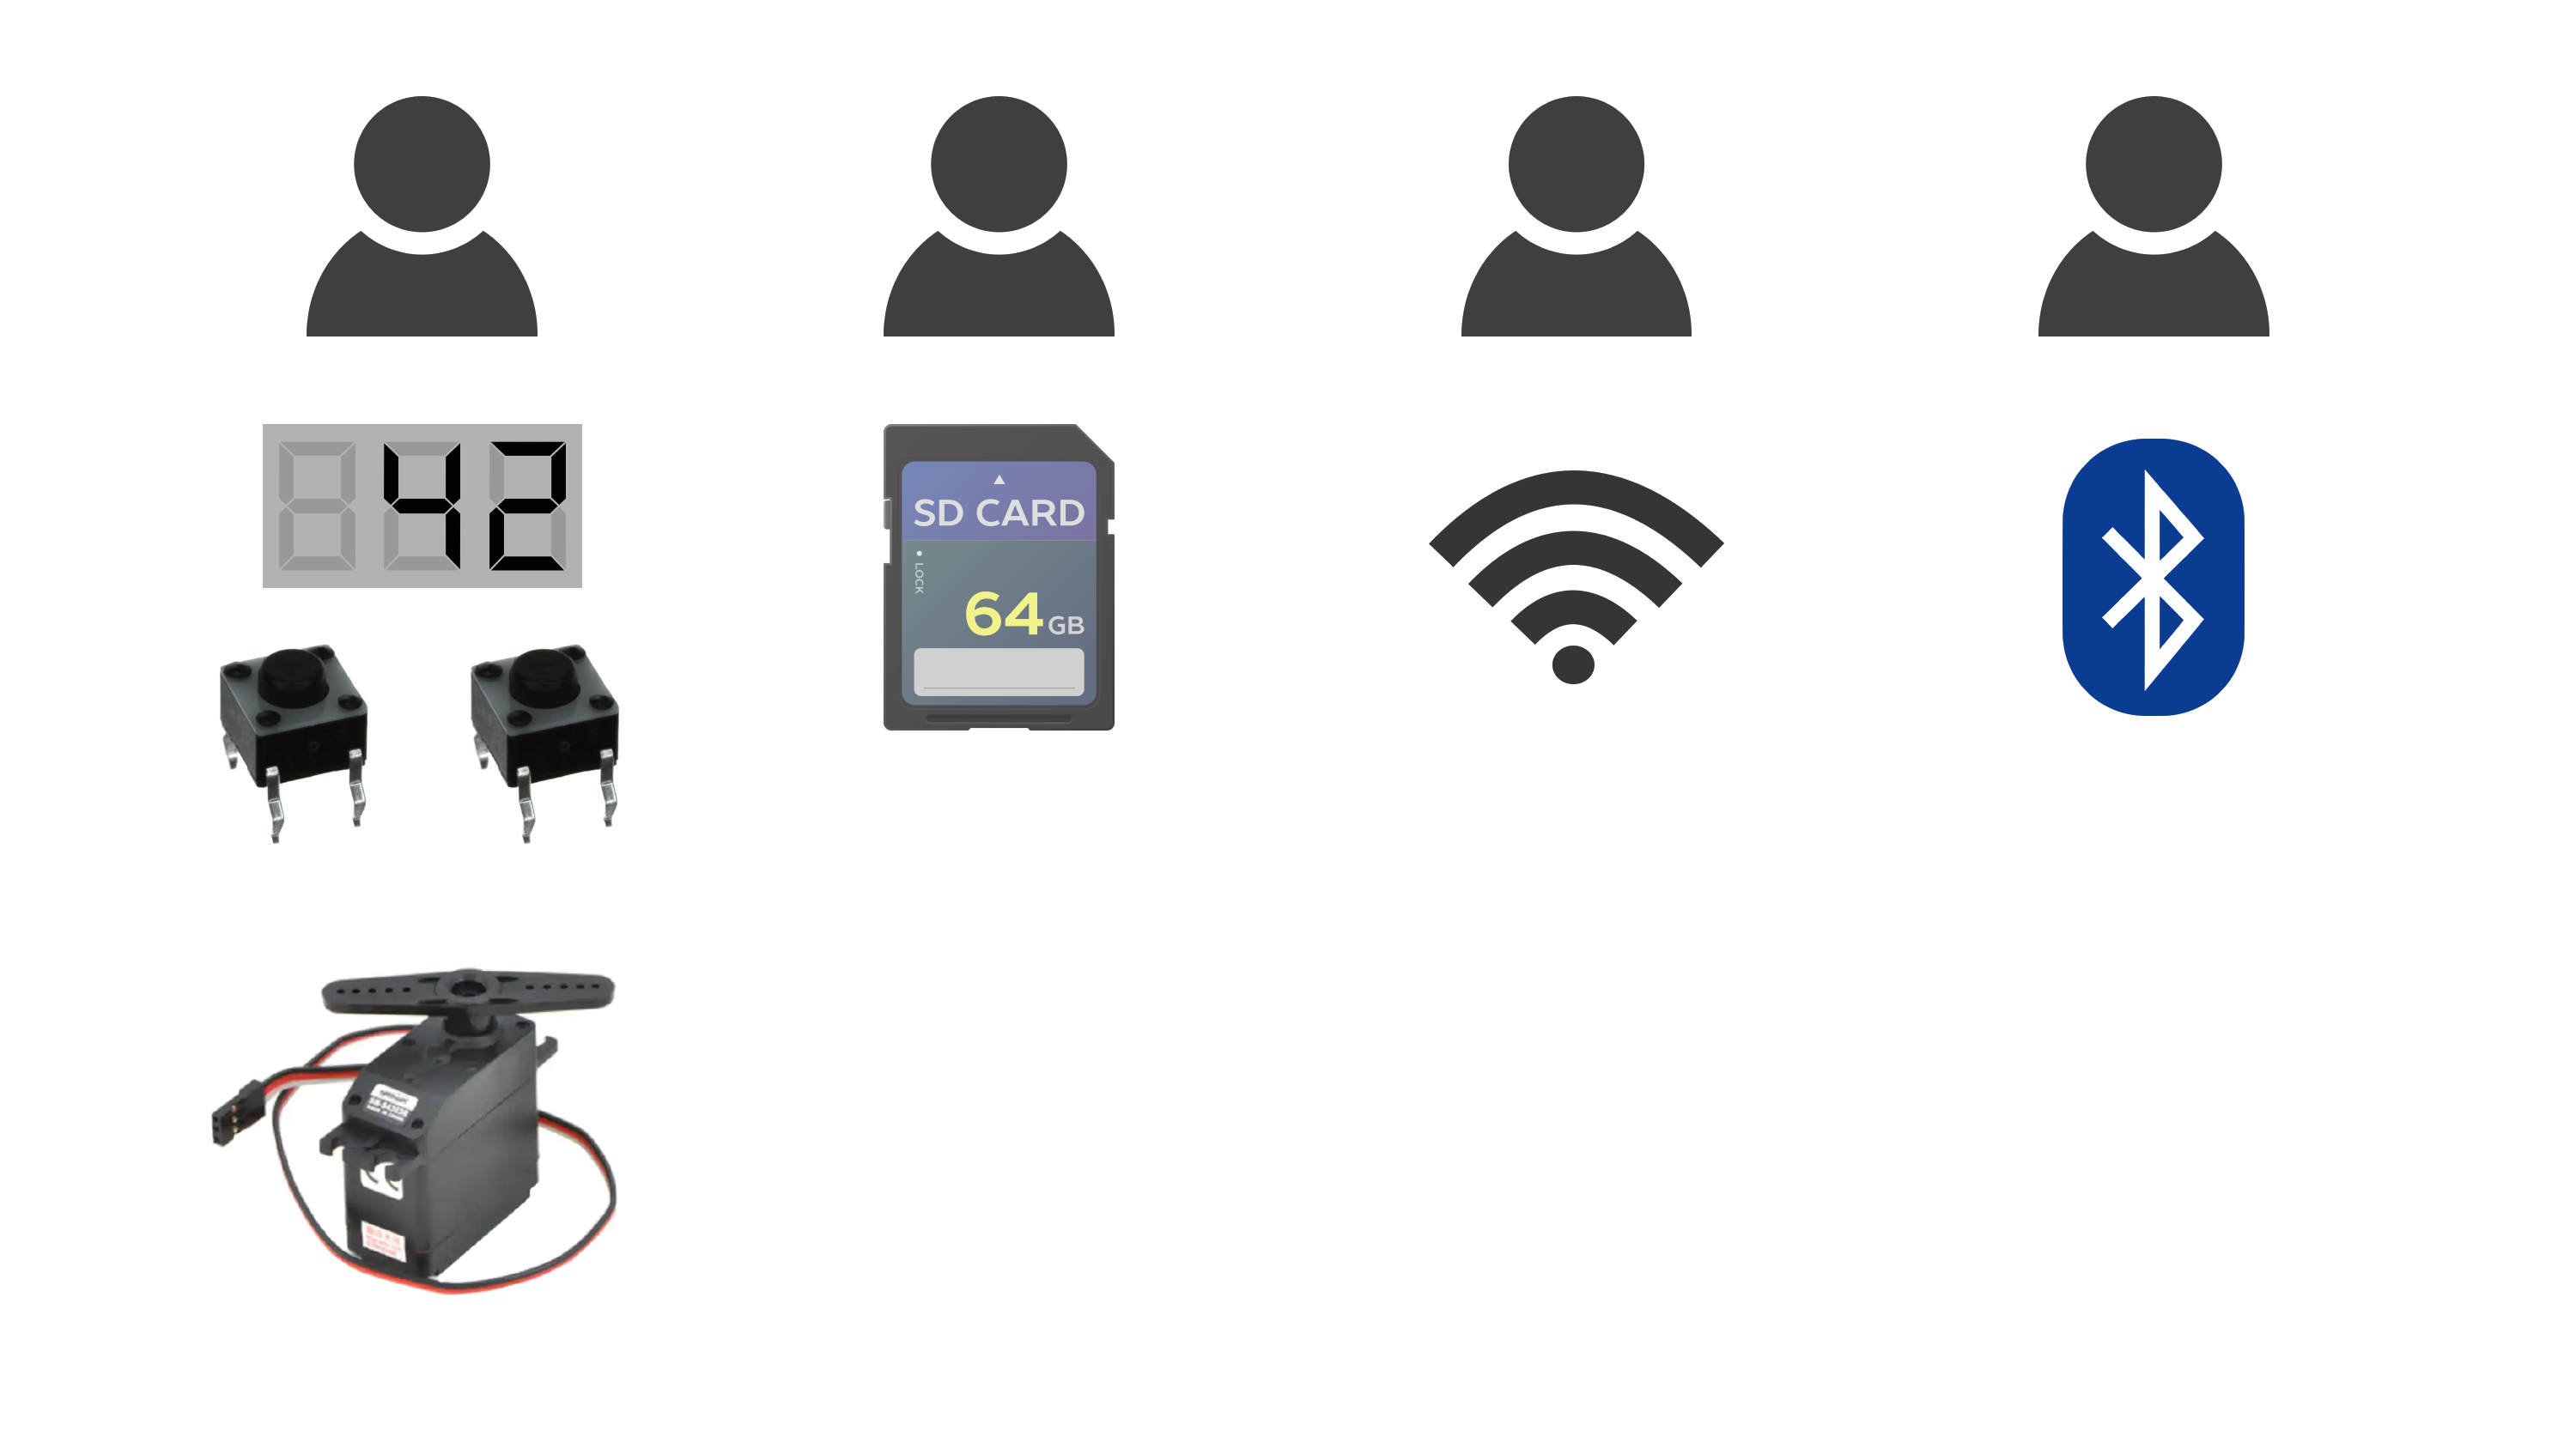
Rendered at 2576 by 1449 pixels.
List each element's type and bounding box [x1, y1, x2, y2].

picture [263, 424, 582, 588]
picture [2063, 439, 2245, 716]
picture [2038, 96, 2269, 336]
picture [1461, 96, 1692, 336]
picture [185, 628, 408, 852]
picture [436, 628, 659, 852]
picture [1429, 470, 1724, 684]
picture [884, 424, 1115, 731]
picture [185, 896, 659, 1370]
picture [884, 96, 1115, 336]
picture [307, 96, 538, 336]
